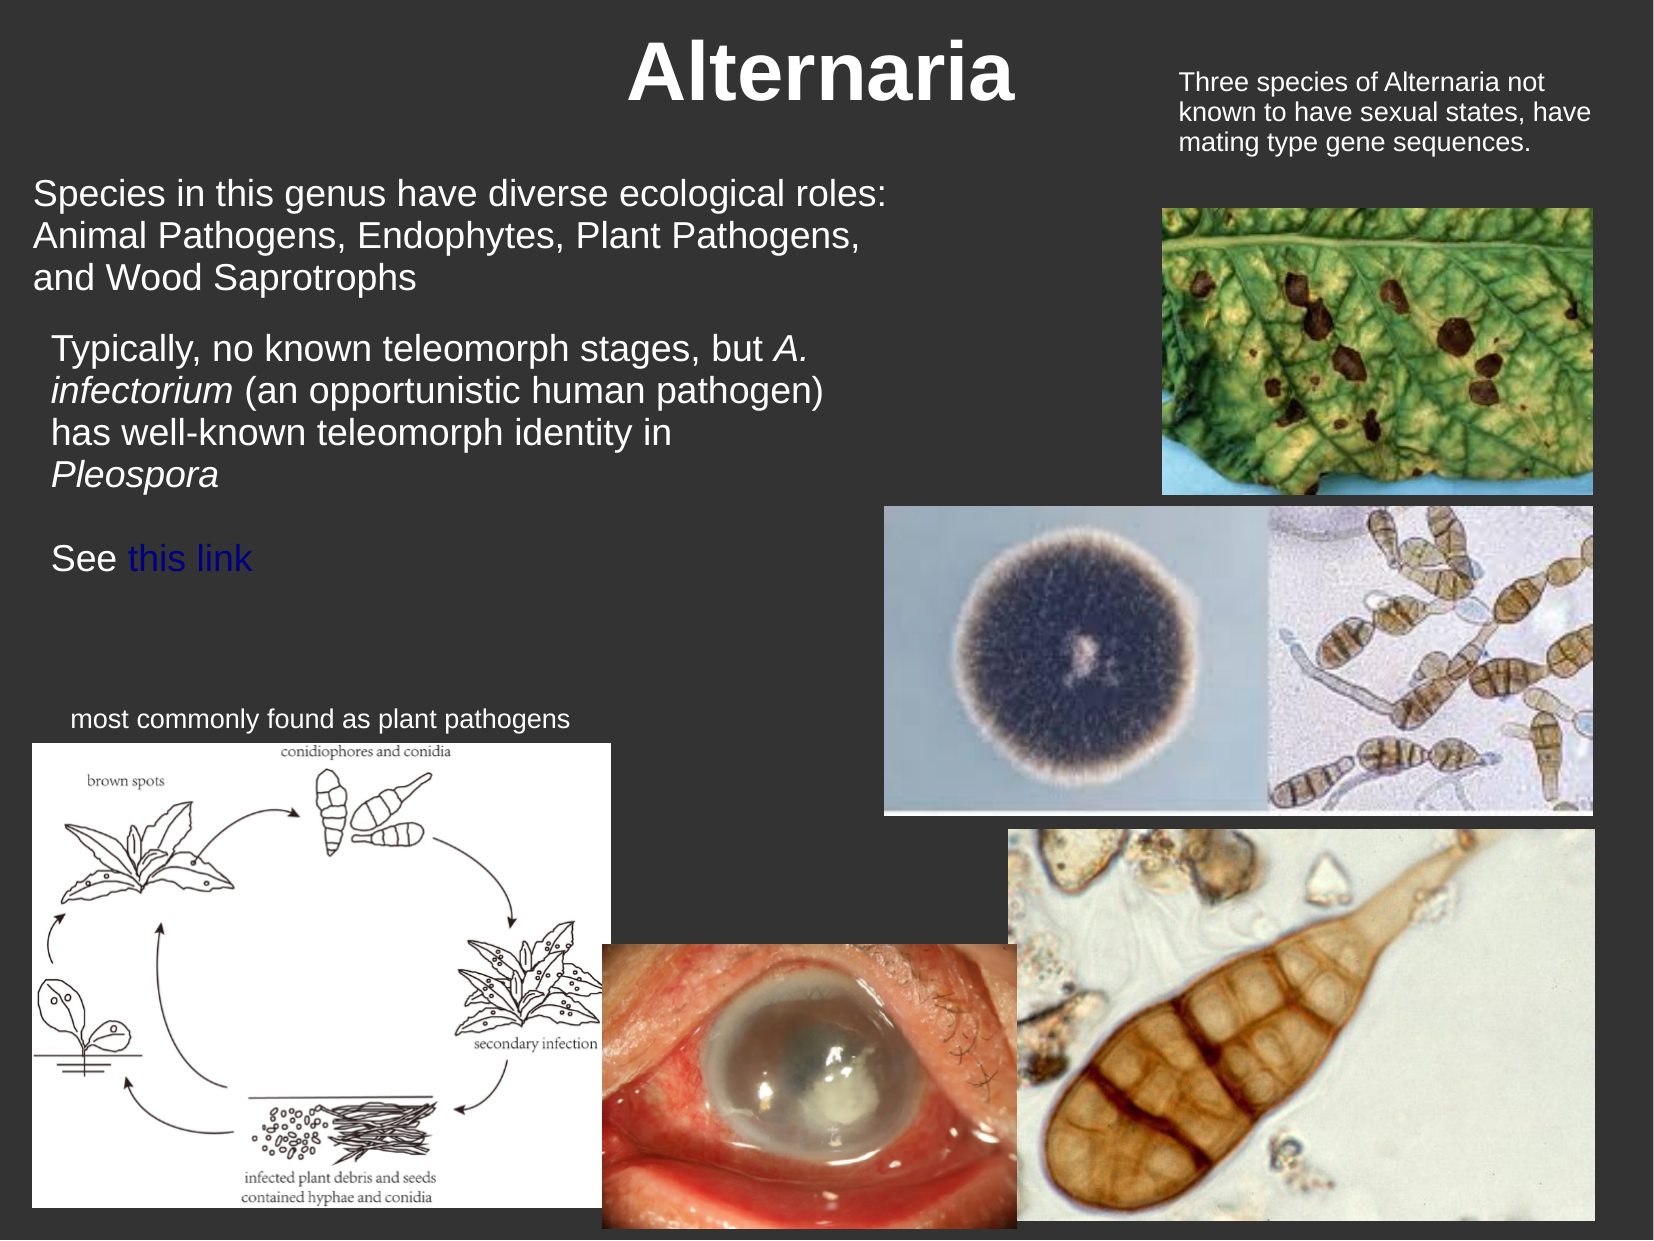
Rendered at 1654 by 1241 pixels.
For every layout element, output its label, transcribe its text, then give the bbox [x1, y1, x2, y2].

text_box Alternaria [10, 18, 1632, 126]
text_box Typically, no known teleomorph stages, but A. infectorium (an opportunistic human pathogen) has well-known teleomorph identity in Pleospora See this link [36, 320, 851, 587]
picture [884, 506, 1593, 816]
picture [1162, 208, 1593, 495]
picture [32, 743, 1595, 1229]
text_box most commonly found as plant pathogens [55, 697, 645, 743]
text_box Three species of Alternaria not known to have sexual states, have mating type gene sequences. [1163, 59, 1643, 242]
text_box Species in this genus have diverse ecological roles: Animal Pathogens, Endophytes, Plant Pathogens, and Wood Saprotrophs [18, 165, 946, 307]
